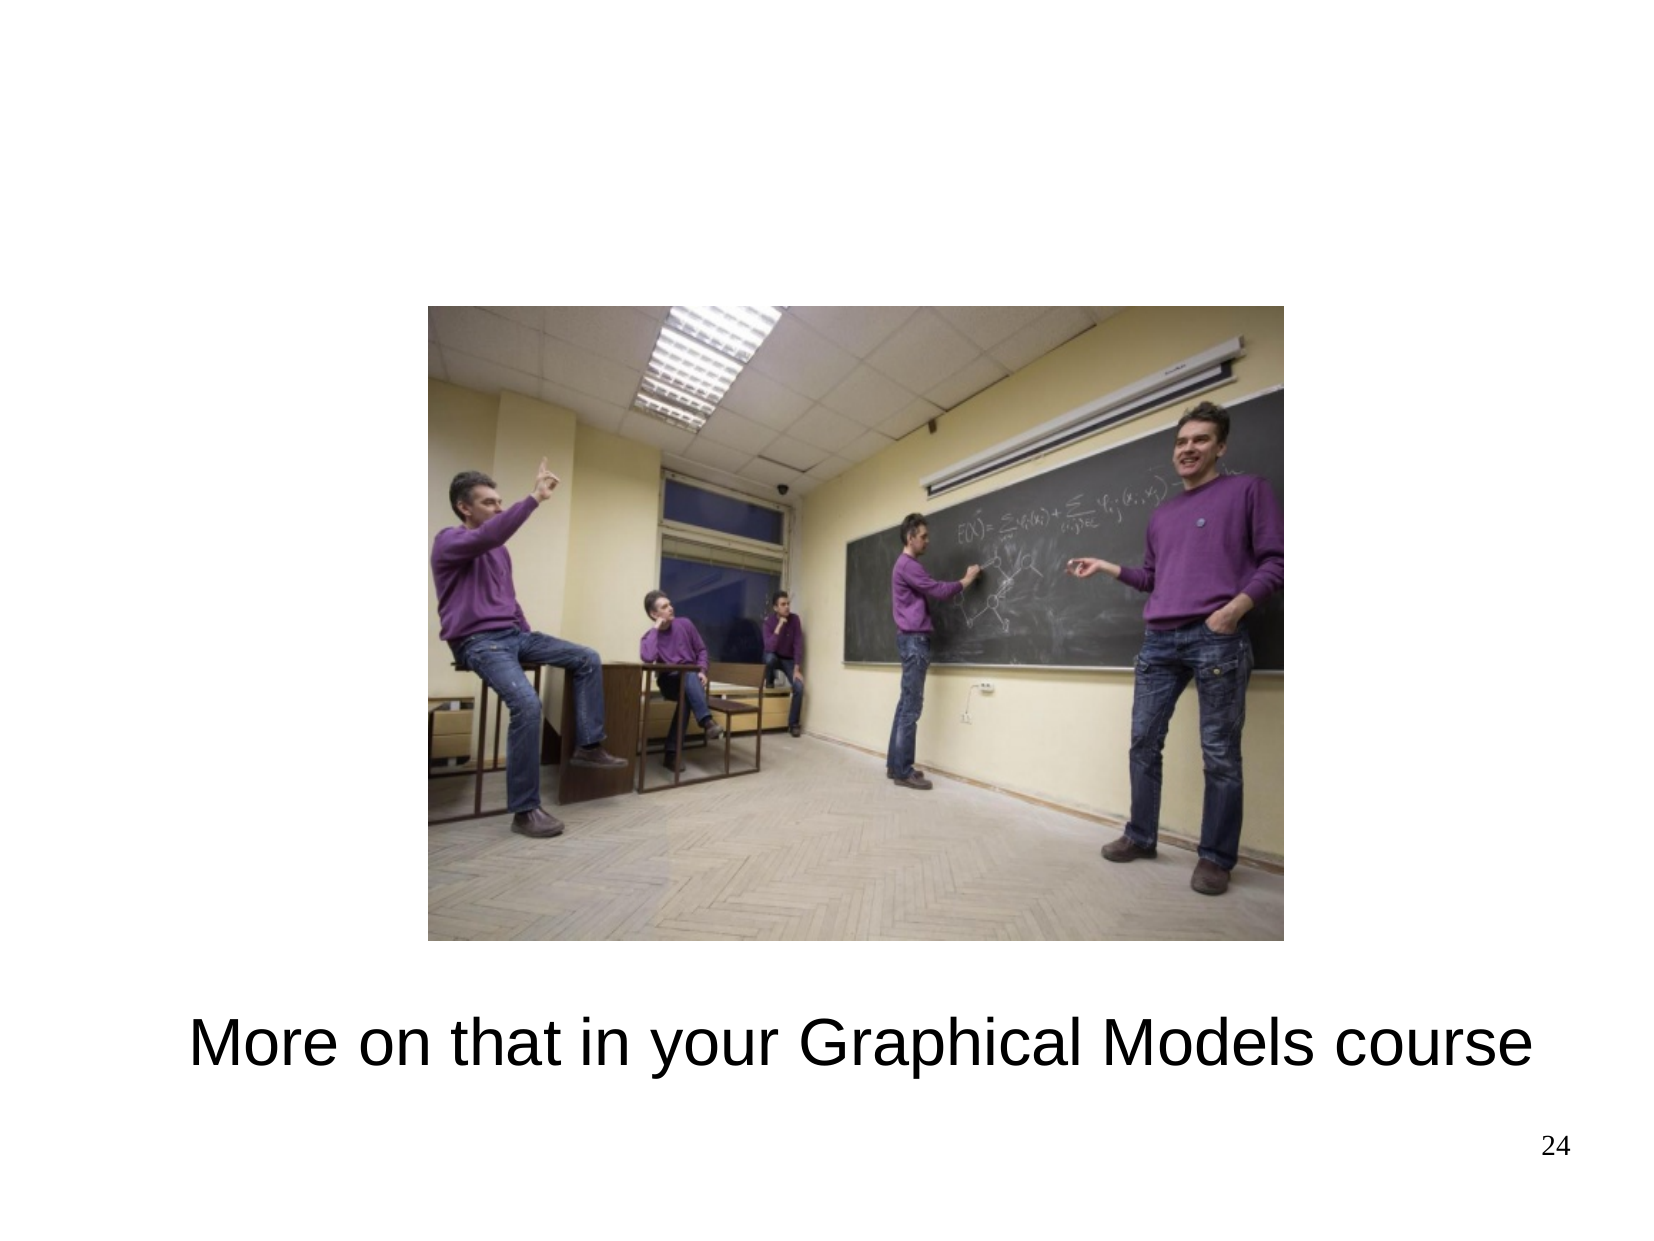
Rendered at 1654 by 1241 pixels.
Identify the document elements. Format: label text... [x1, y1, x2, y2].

picture [428, 306, 1284, 941]
list More on that in your Graphical Models course [82, 378, 1571, 1099]
